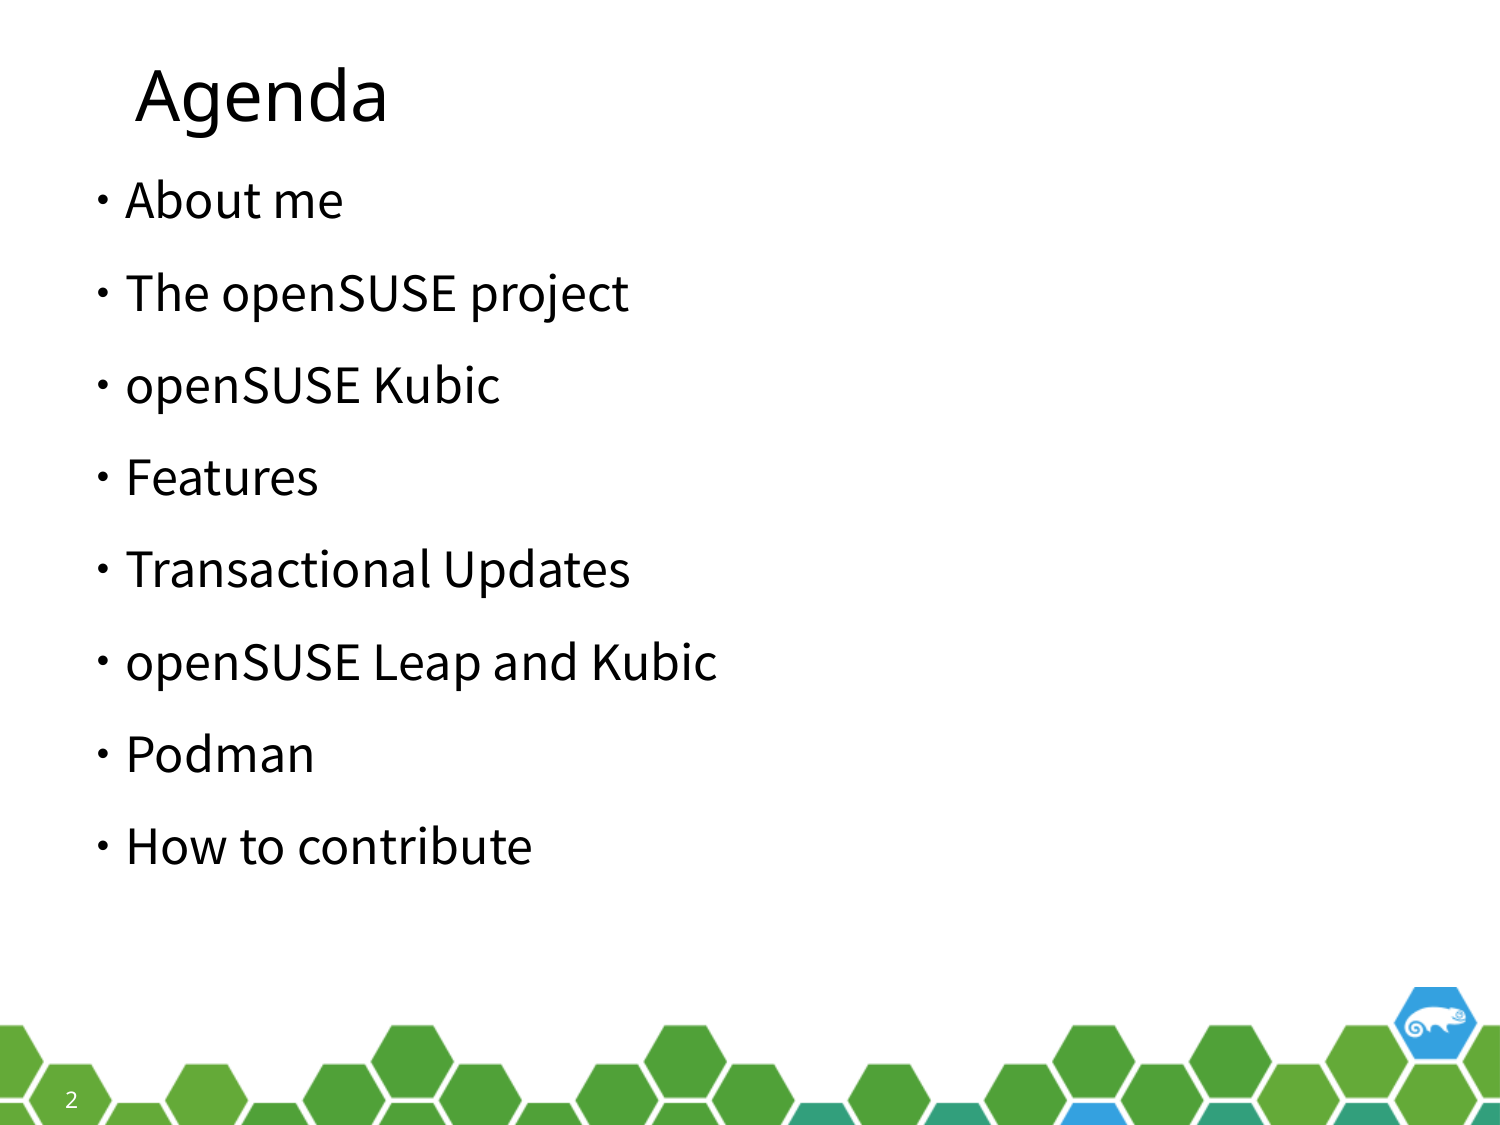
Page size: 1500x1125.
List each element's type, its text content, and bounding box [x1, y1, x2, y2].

list About me The openSUSE project openSUSE Kubic Features Transactional Updates openSUSE Leap and Kubic Podman How to contribute [96, 165, 1333, 819]
picture [0, 987, 1500, 1125]
title Agenda [135, 12, 1372, 175]
